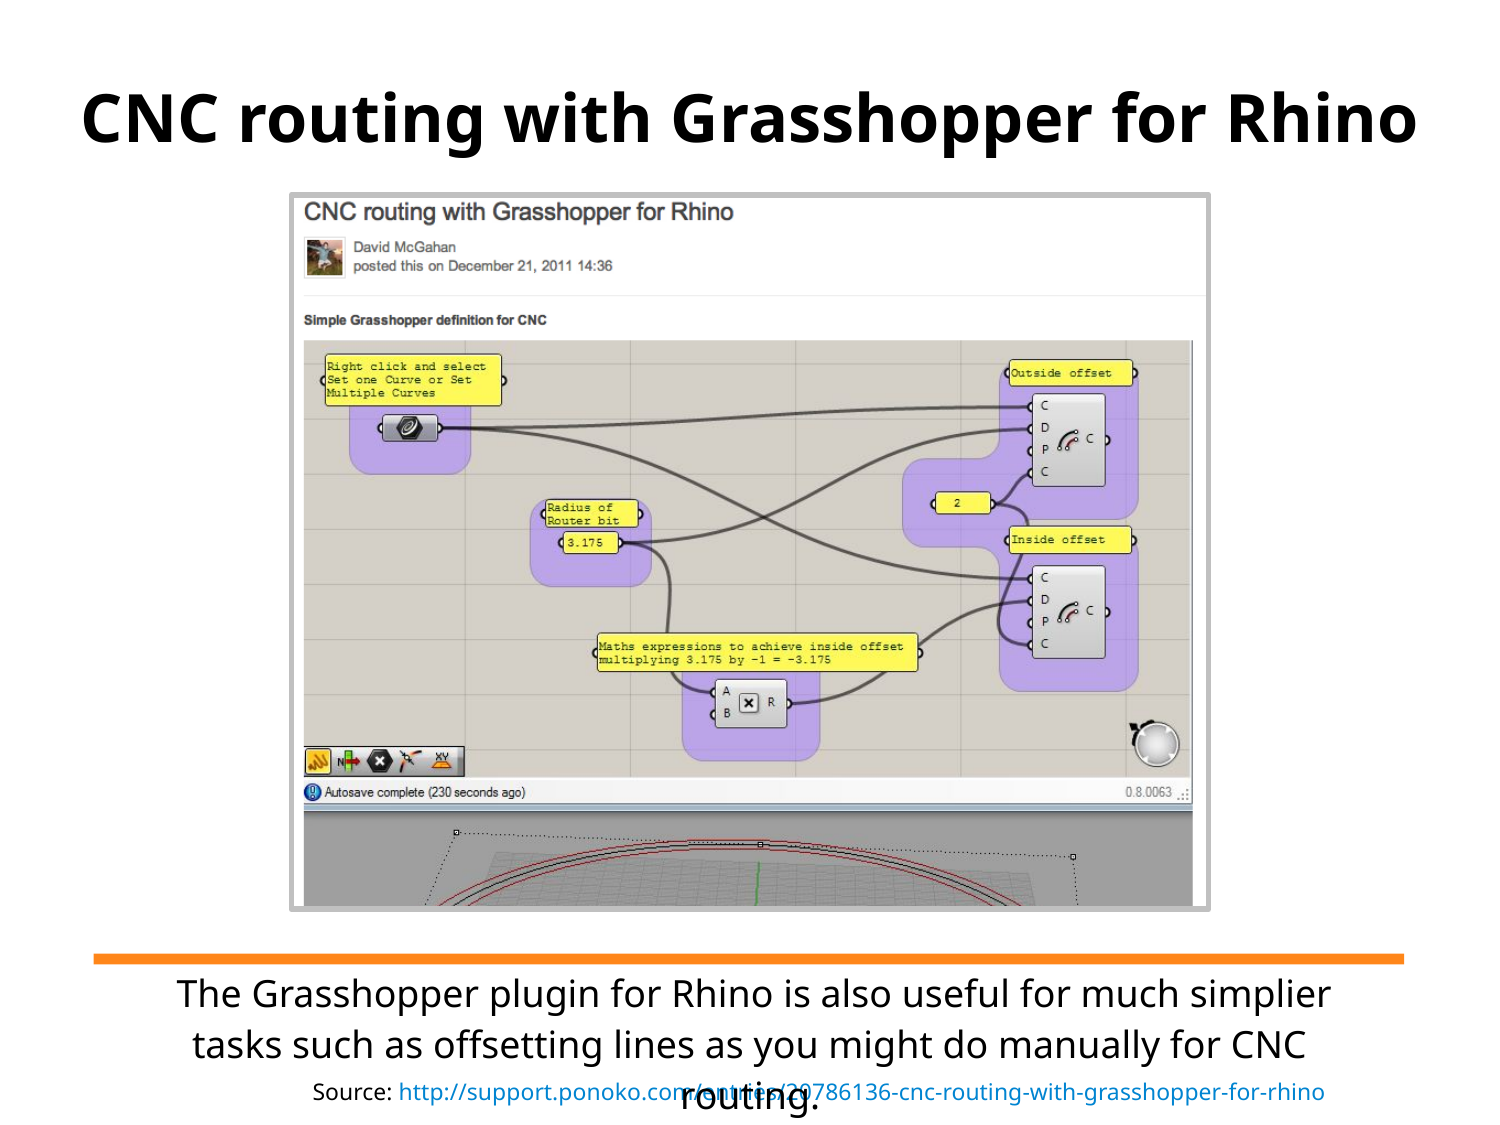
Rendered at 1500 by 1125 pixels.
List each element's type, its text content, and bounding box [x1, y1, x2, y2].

picture [0, 0, 1500, 1125]
text_box Source: http://support.ponoko.com/entries/20786136-cnc-routing-with-grasshopper-for-rhino [297, 1073, 1250, 1125]
title CNC routing with Grasshopper for Rhino [75, 44, 1426, 188]
text_box The Grasshopper plugin for Rhino is also useful for much simplier tasks such as offsetting lines as you might do manually for CNC routing. [113, 960, 1387, 1073]
